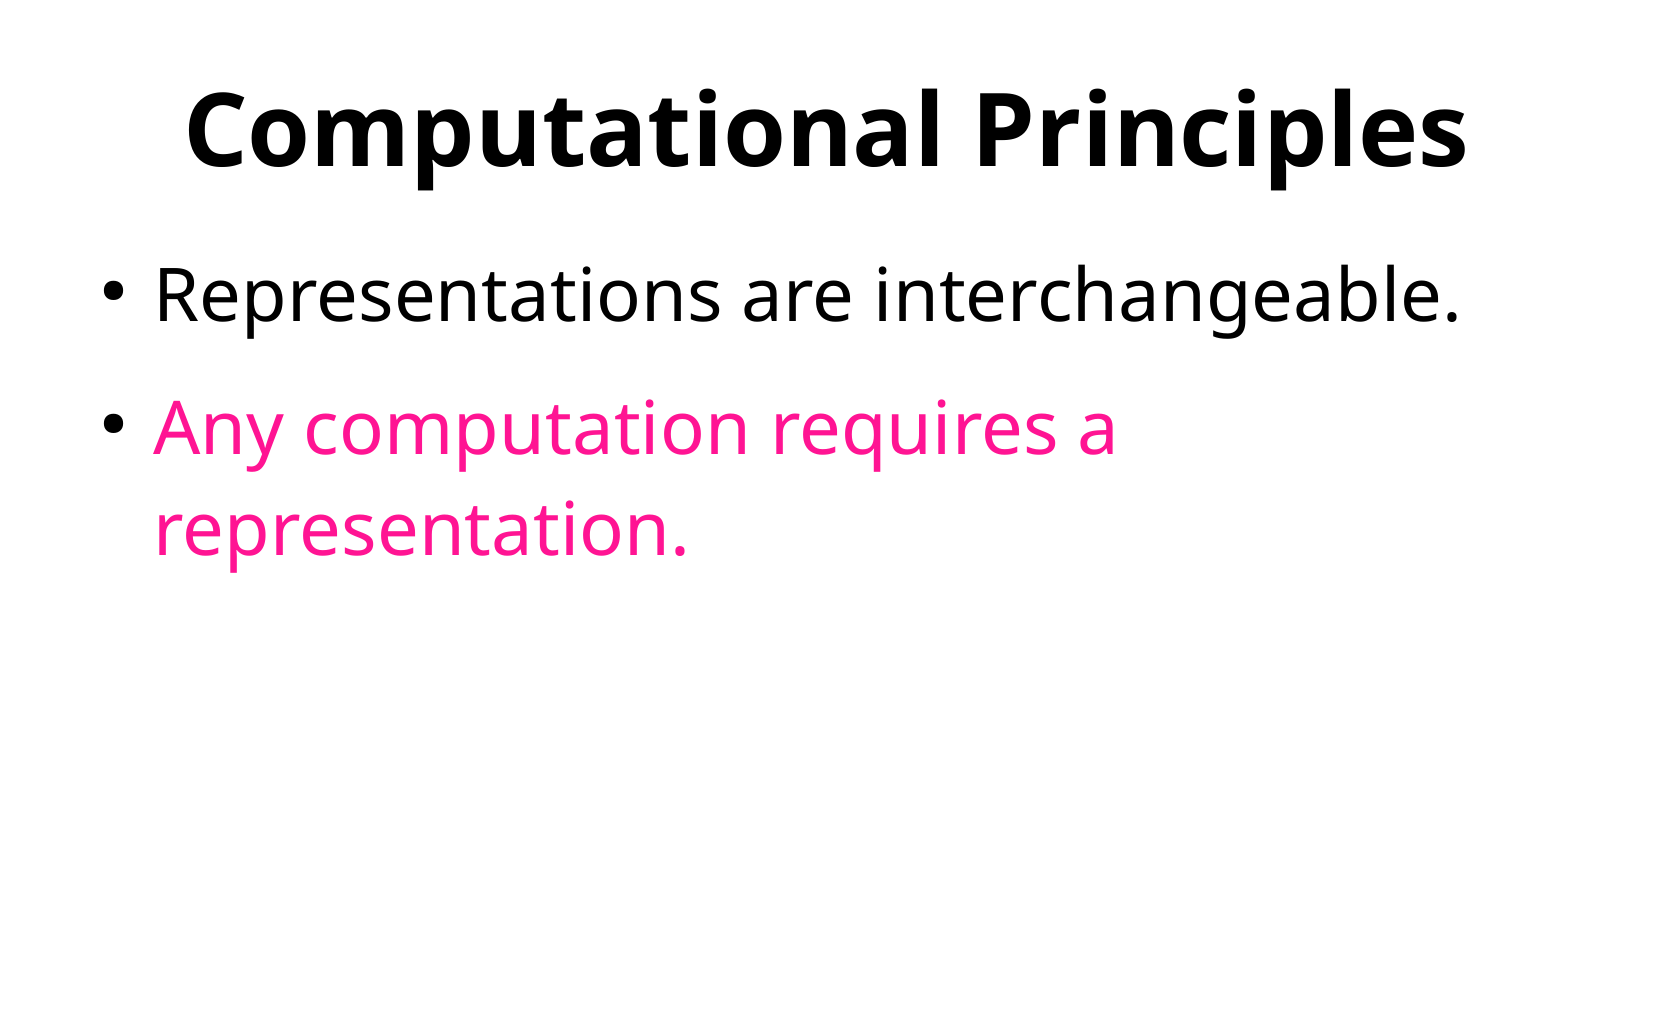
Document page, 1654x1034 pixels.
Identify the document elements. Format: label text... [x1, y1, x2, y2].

list Representations are interchangeable. Any computation requires a representation. [82, 241, 1571, 842]
title Computational Principles [82, 41, 1571, 214]
